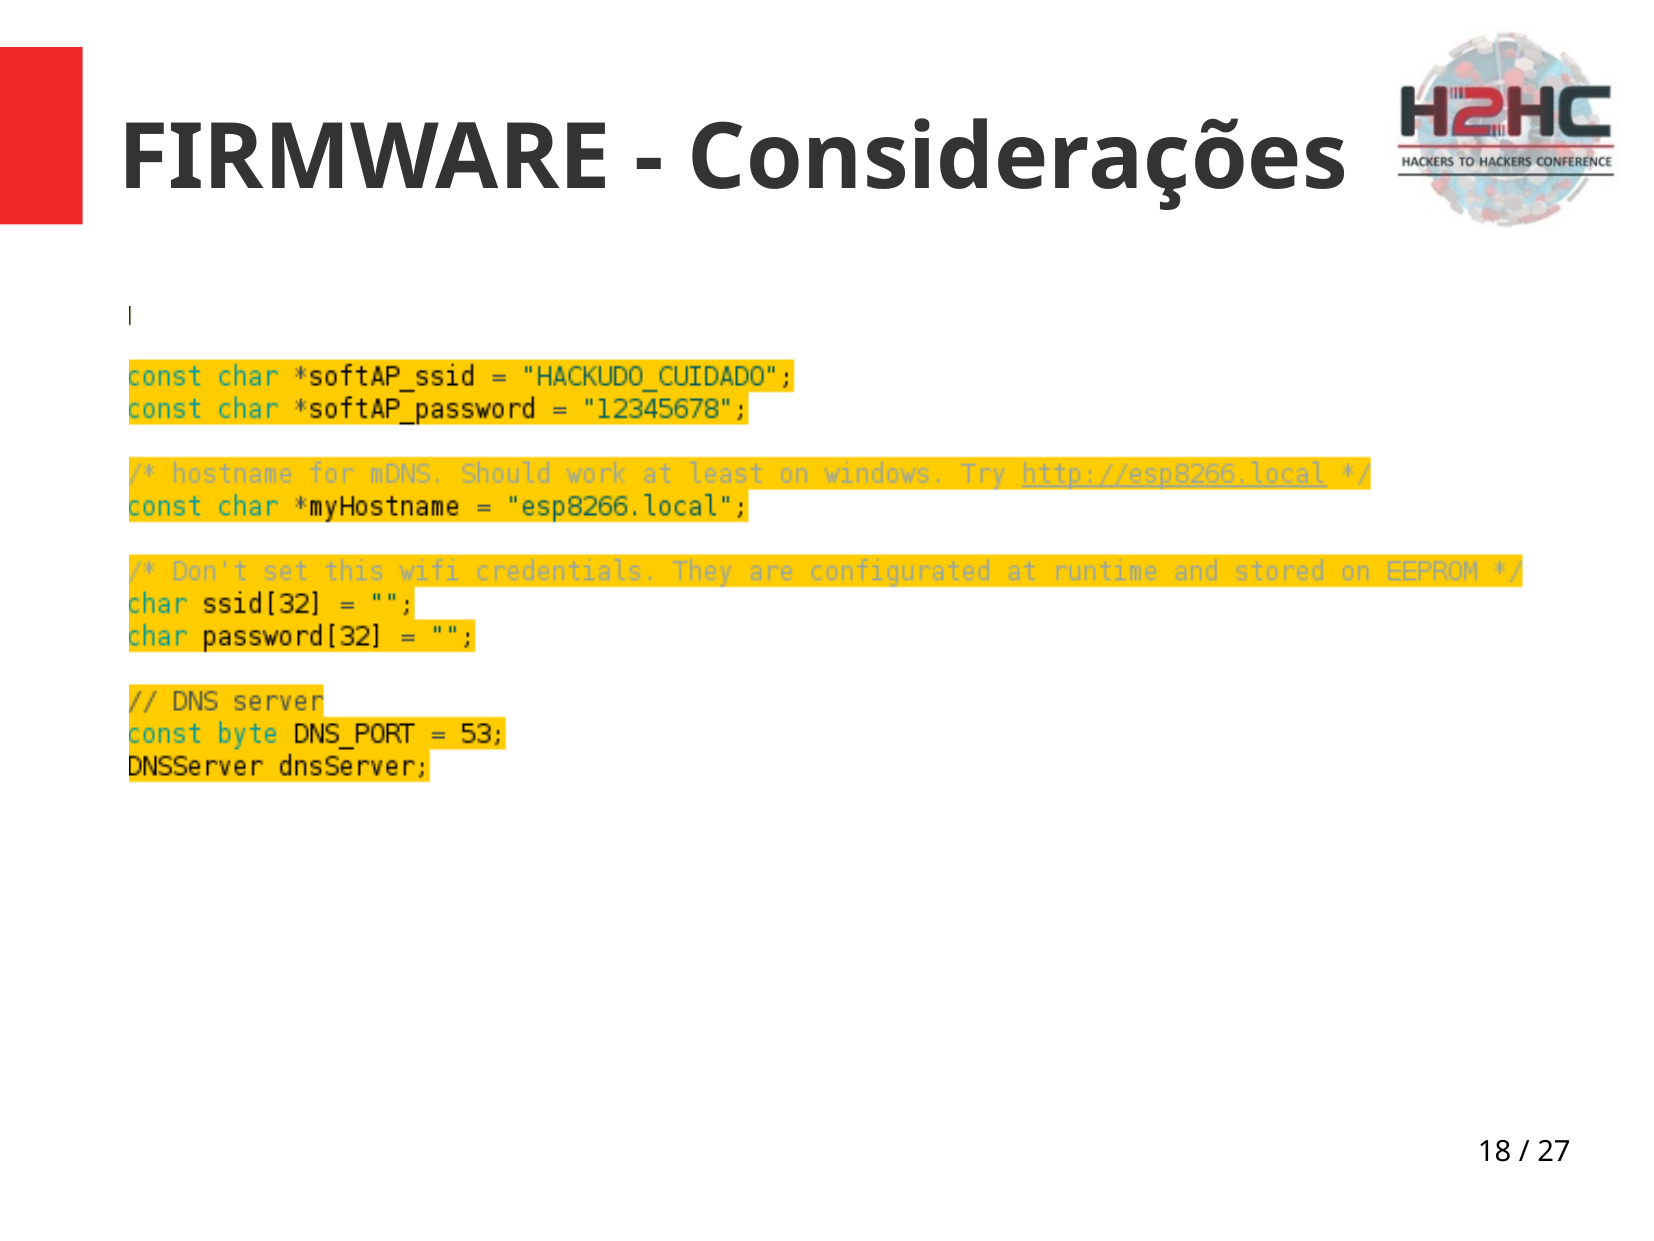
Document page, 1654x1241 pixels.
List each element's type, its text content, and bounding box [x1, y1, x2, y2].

title FIRMWARE - Considerações [118, 49, 1571, 257]
picture [129, 306, 1573, 815]
picture [1299, 11, 1654, 248]
